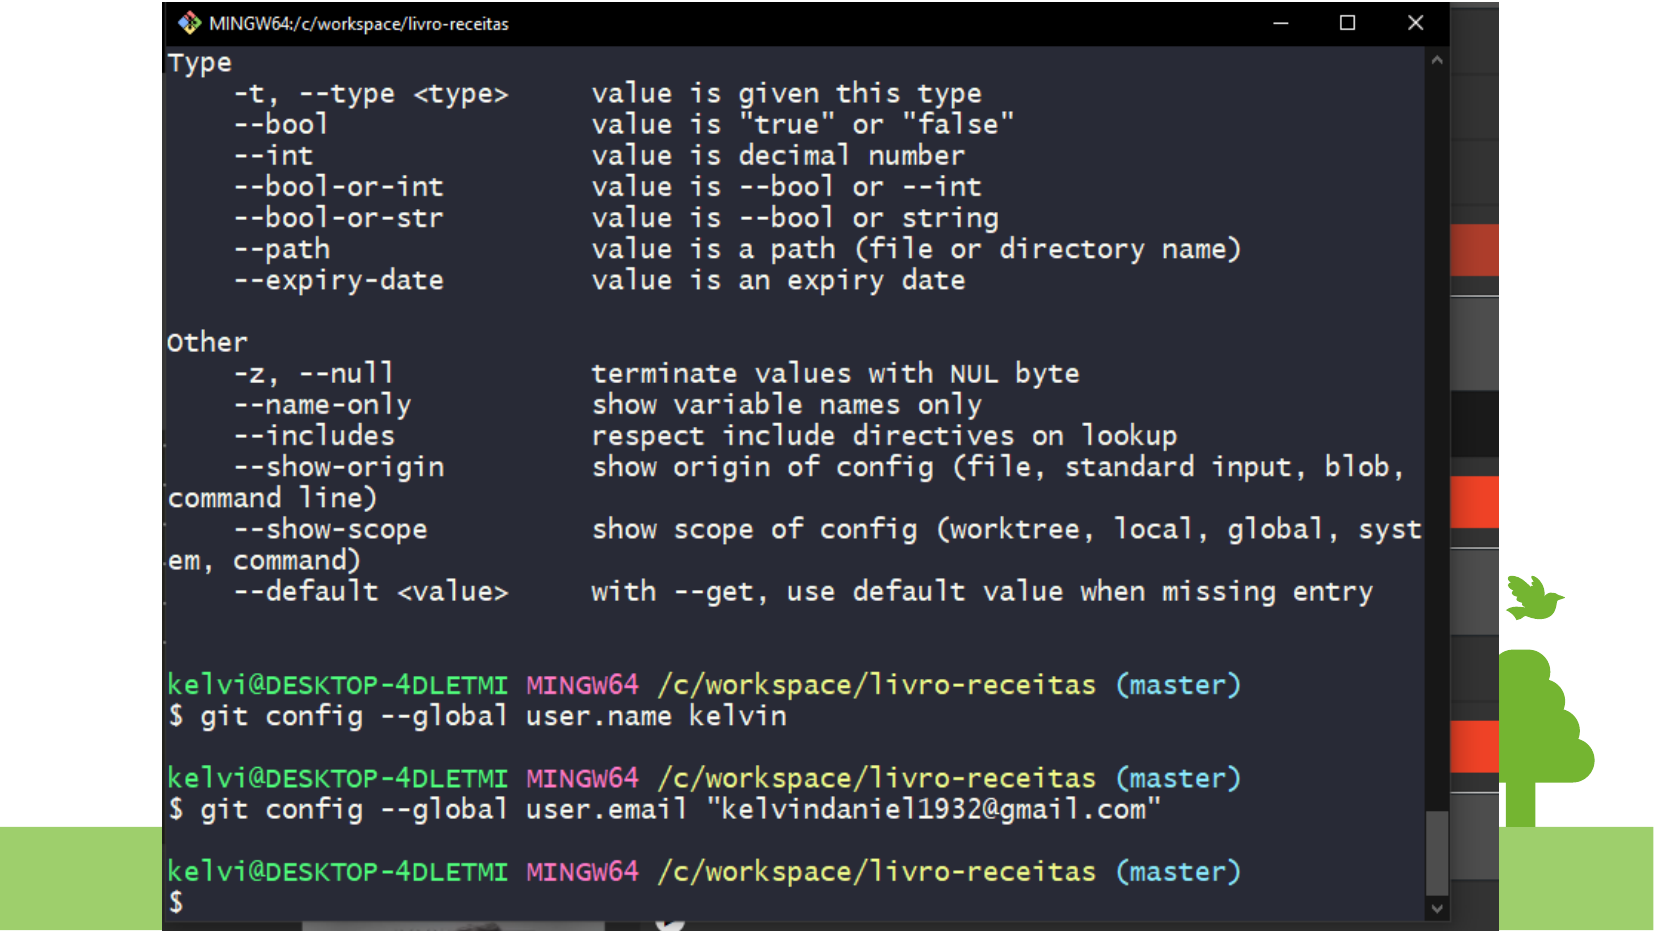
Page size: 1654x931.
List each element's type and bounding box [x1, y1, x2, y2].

picture [162, 2, 1499, 931]
